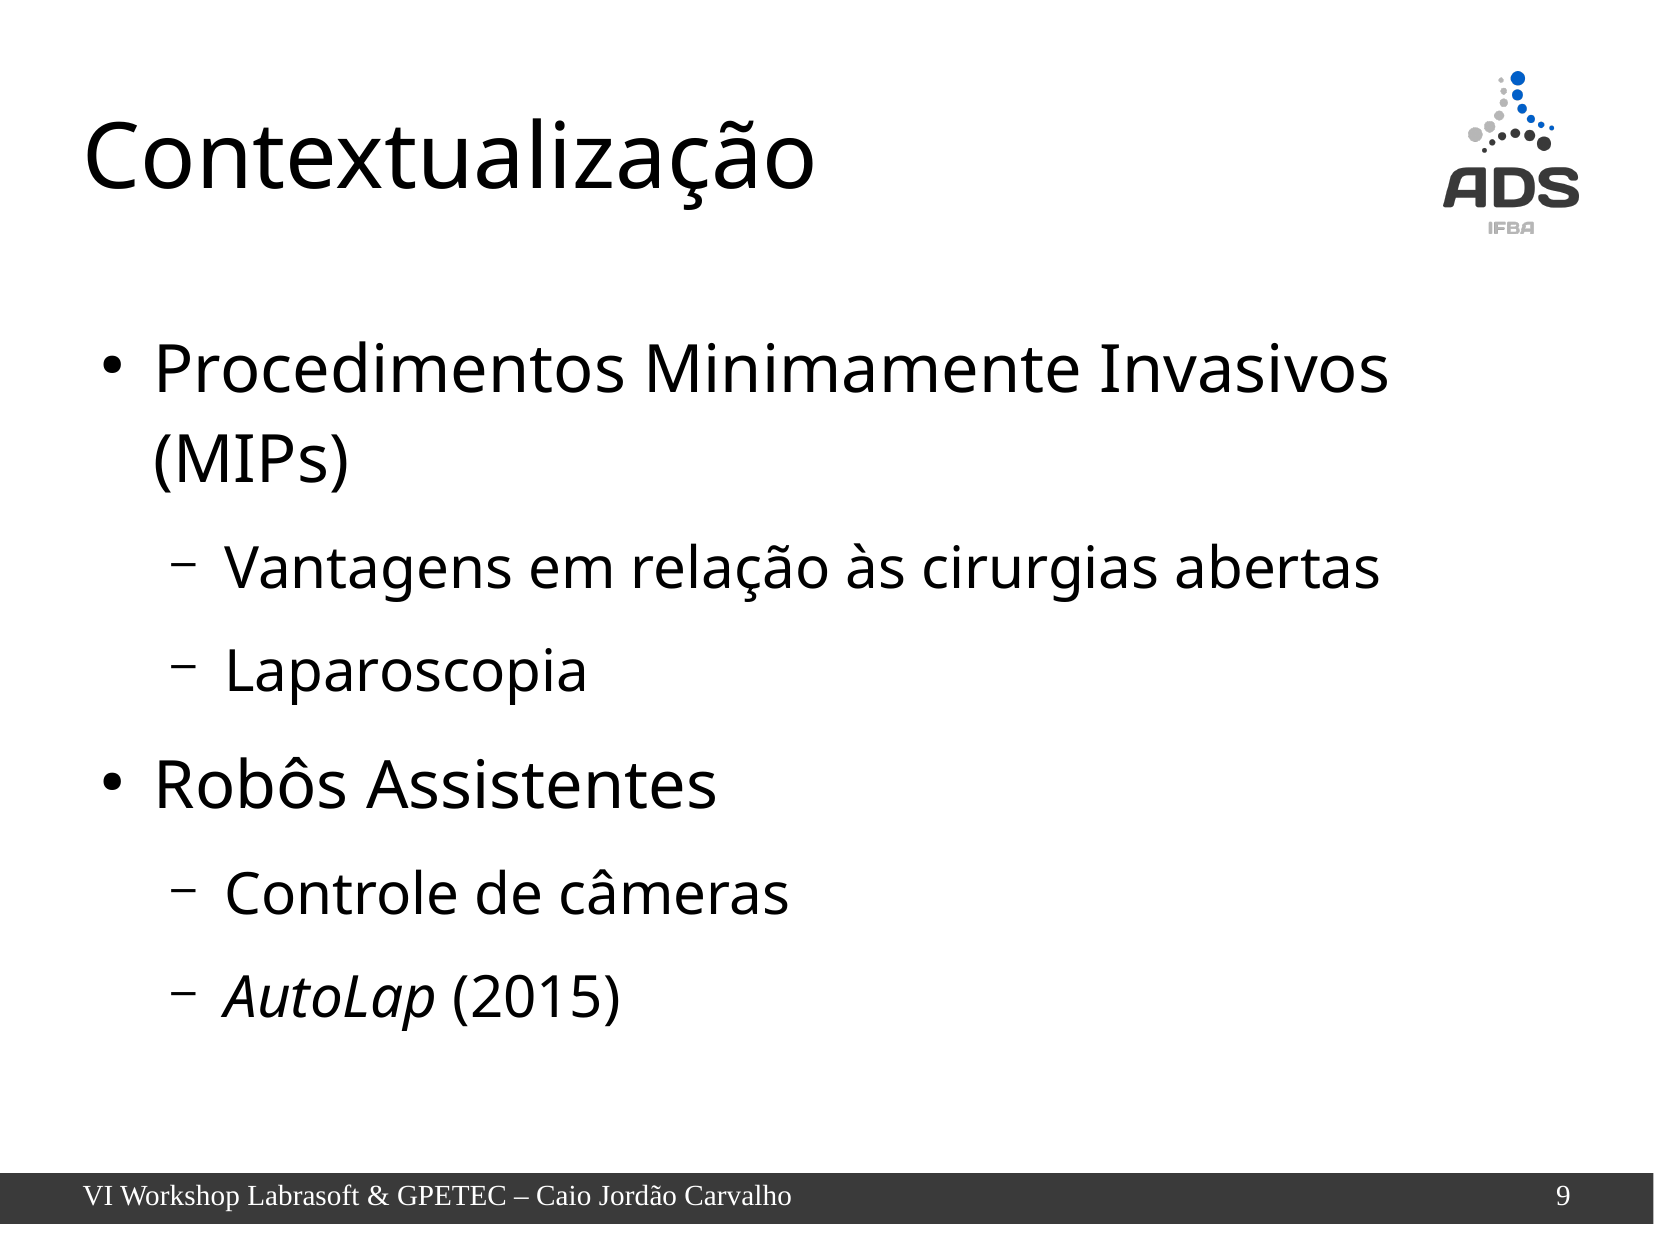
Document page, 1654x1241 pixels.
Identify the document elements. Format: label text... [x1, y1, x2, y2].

list Procedimentos Minimamente Invasivos (MIPs) Vantagens em relação às cirurgias abertas Laparoscopia Robôs Assistentes Controle de câmeras AutoLap (2015) [82, 290, 1571, 1066]
picture [1443, 71, 1579, 234]
title Contextualização [82, 49, 1426, 257]
